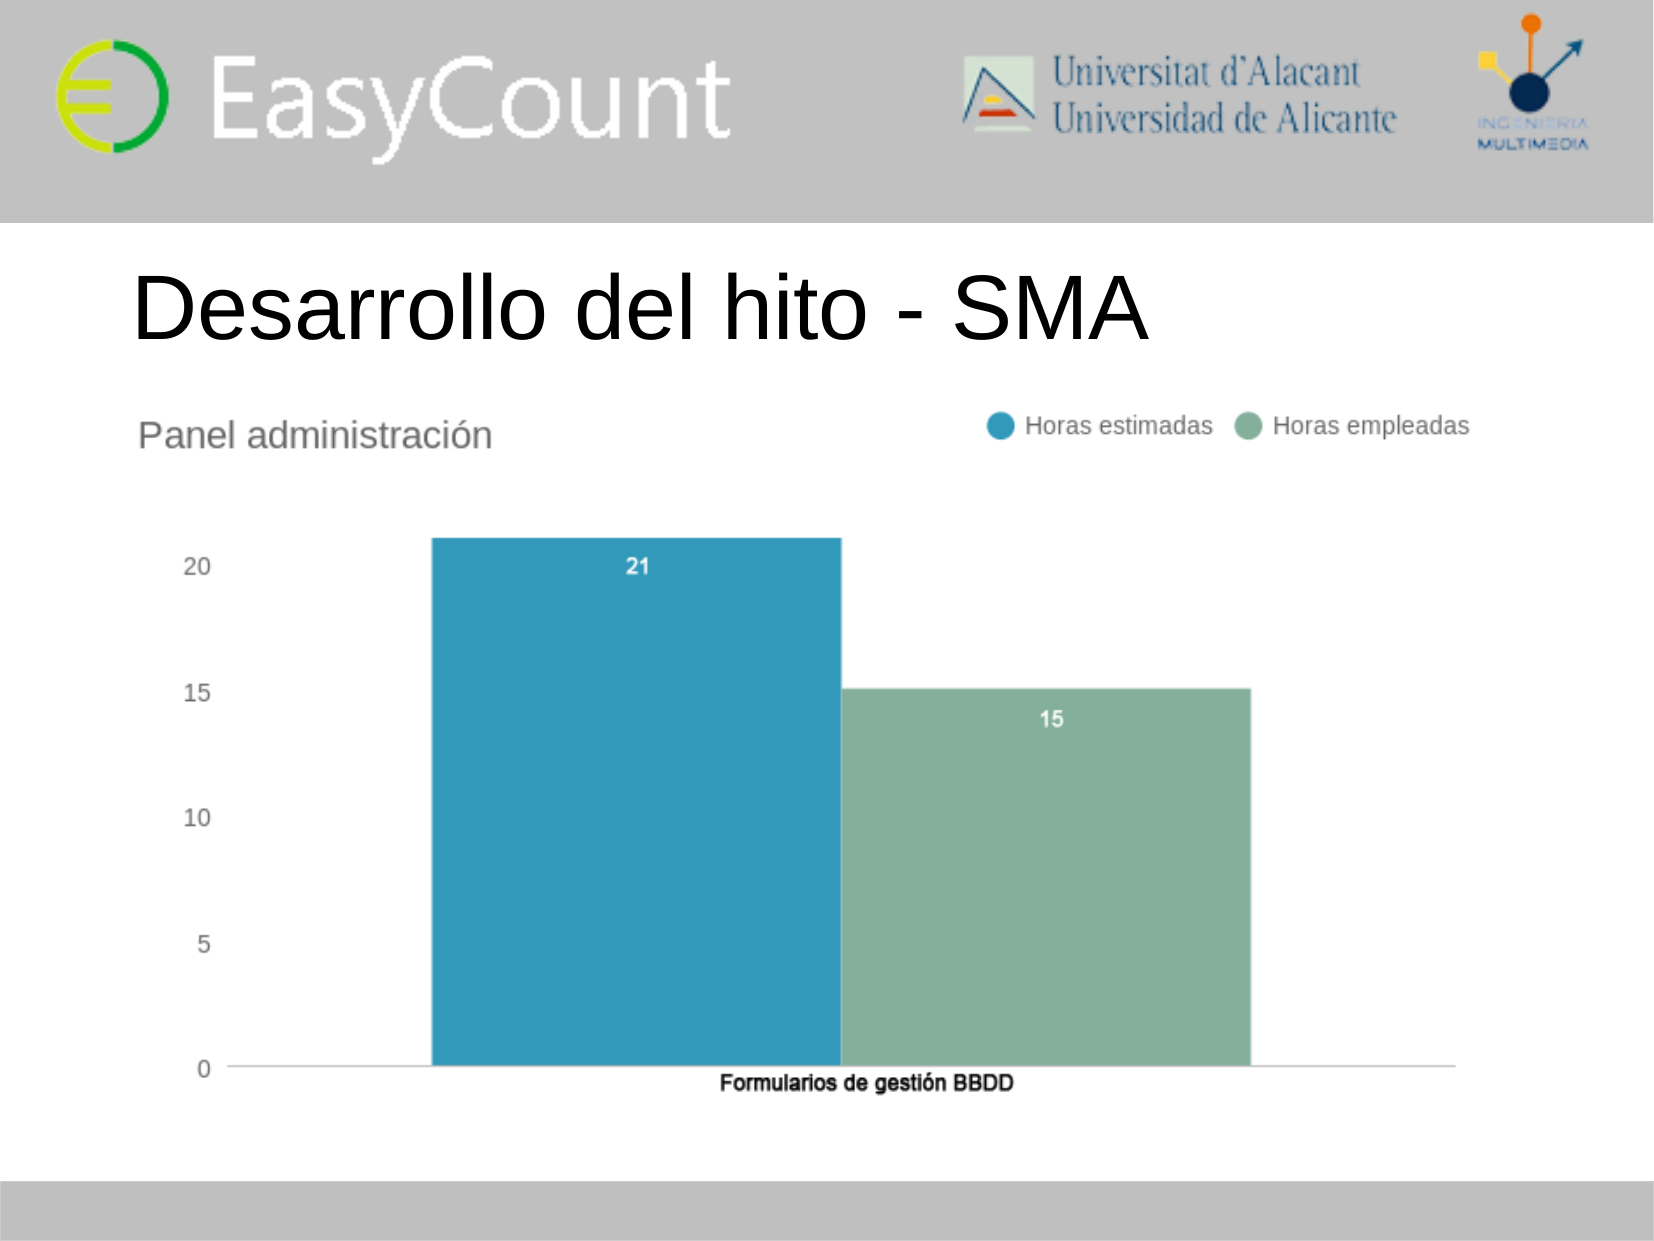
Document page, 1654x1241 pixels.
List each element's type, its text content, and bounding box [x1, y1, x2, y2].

picture [94, 366, 1500, 1157]
text_box [0, 1181, 1654, 1241]
text_box Desarrollo del hito - SMA [116, 248, 1167, 366]
picture [0, 0, 1654, 223]
